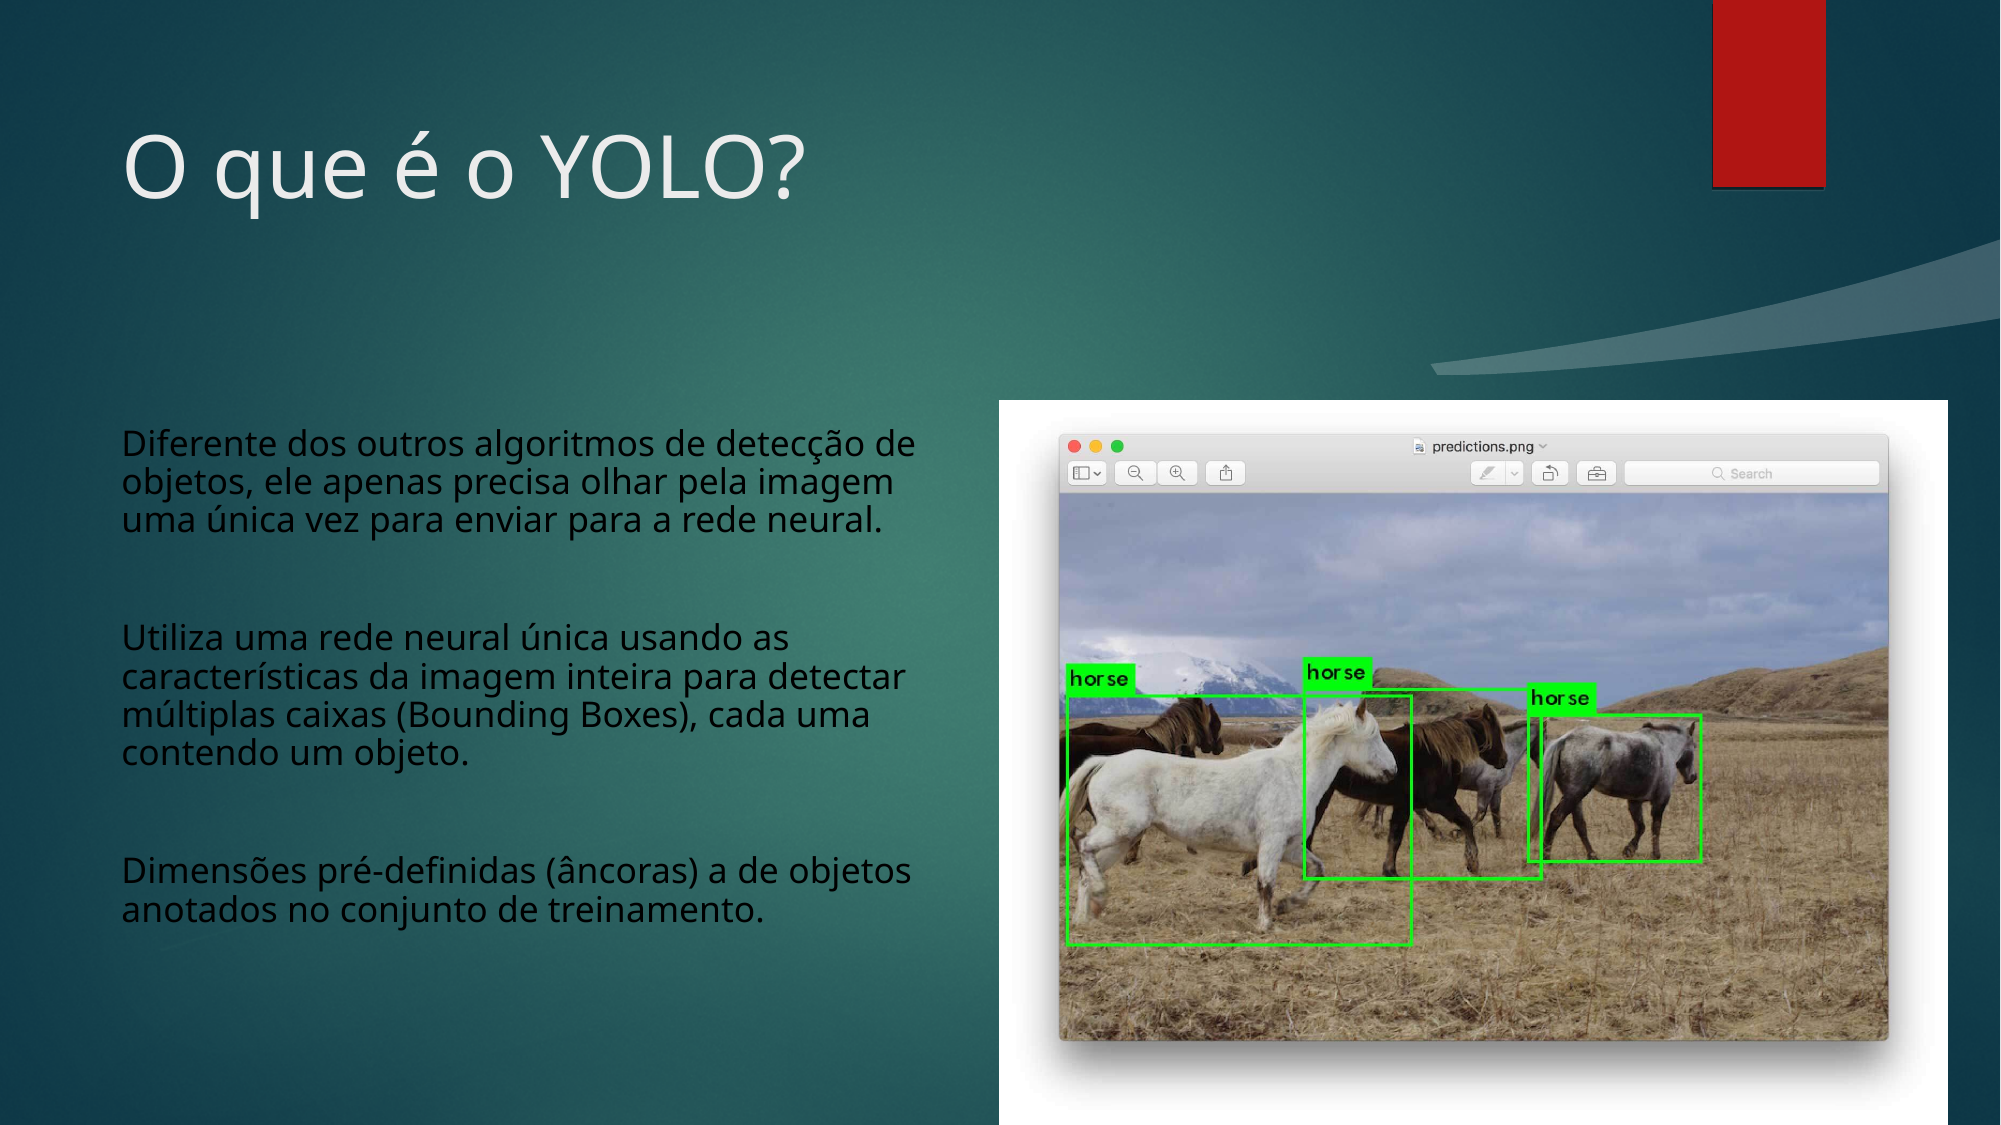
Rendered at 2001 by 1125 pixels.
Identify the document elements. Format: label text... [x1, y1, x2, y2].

text_box [0, 0, 2000, 1125]
title O que é o YOLO? [106, 103, 1625, 271]
list Diferente dos outros algoritmos de detecção de objetos, ele apenas precisa olhar pela imagem uma única vez para enviar para a rede neural. Utiliza uma rede neural única usando as características da imagem inteira para detectar múltiplas caixas (Bounding Boxes), cada uma contendo um objeto. Dimensões pré-definidas (âncoras) a de objetos anotados no conjunto de treinamento. [106, 418, 947, 1019]
picture [999, 401, 1948, 1125]
